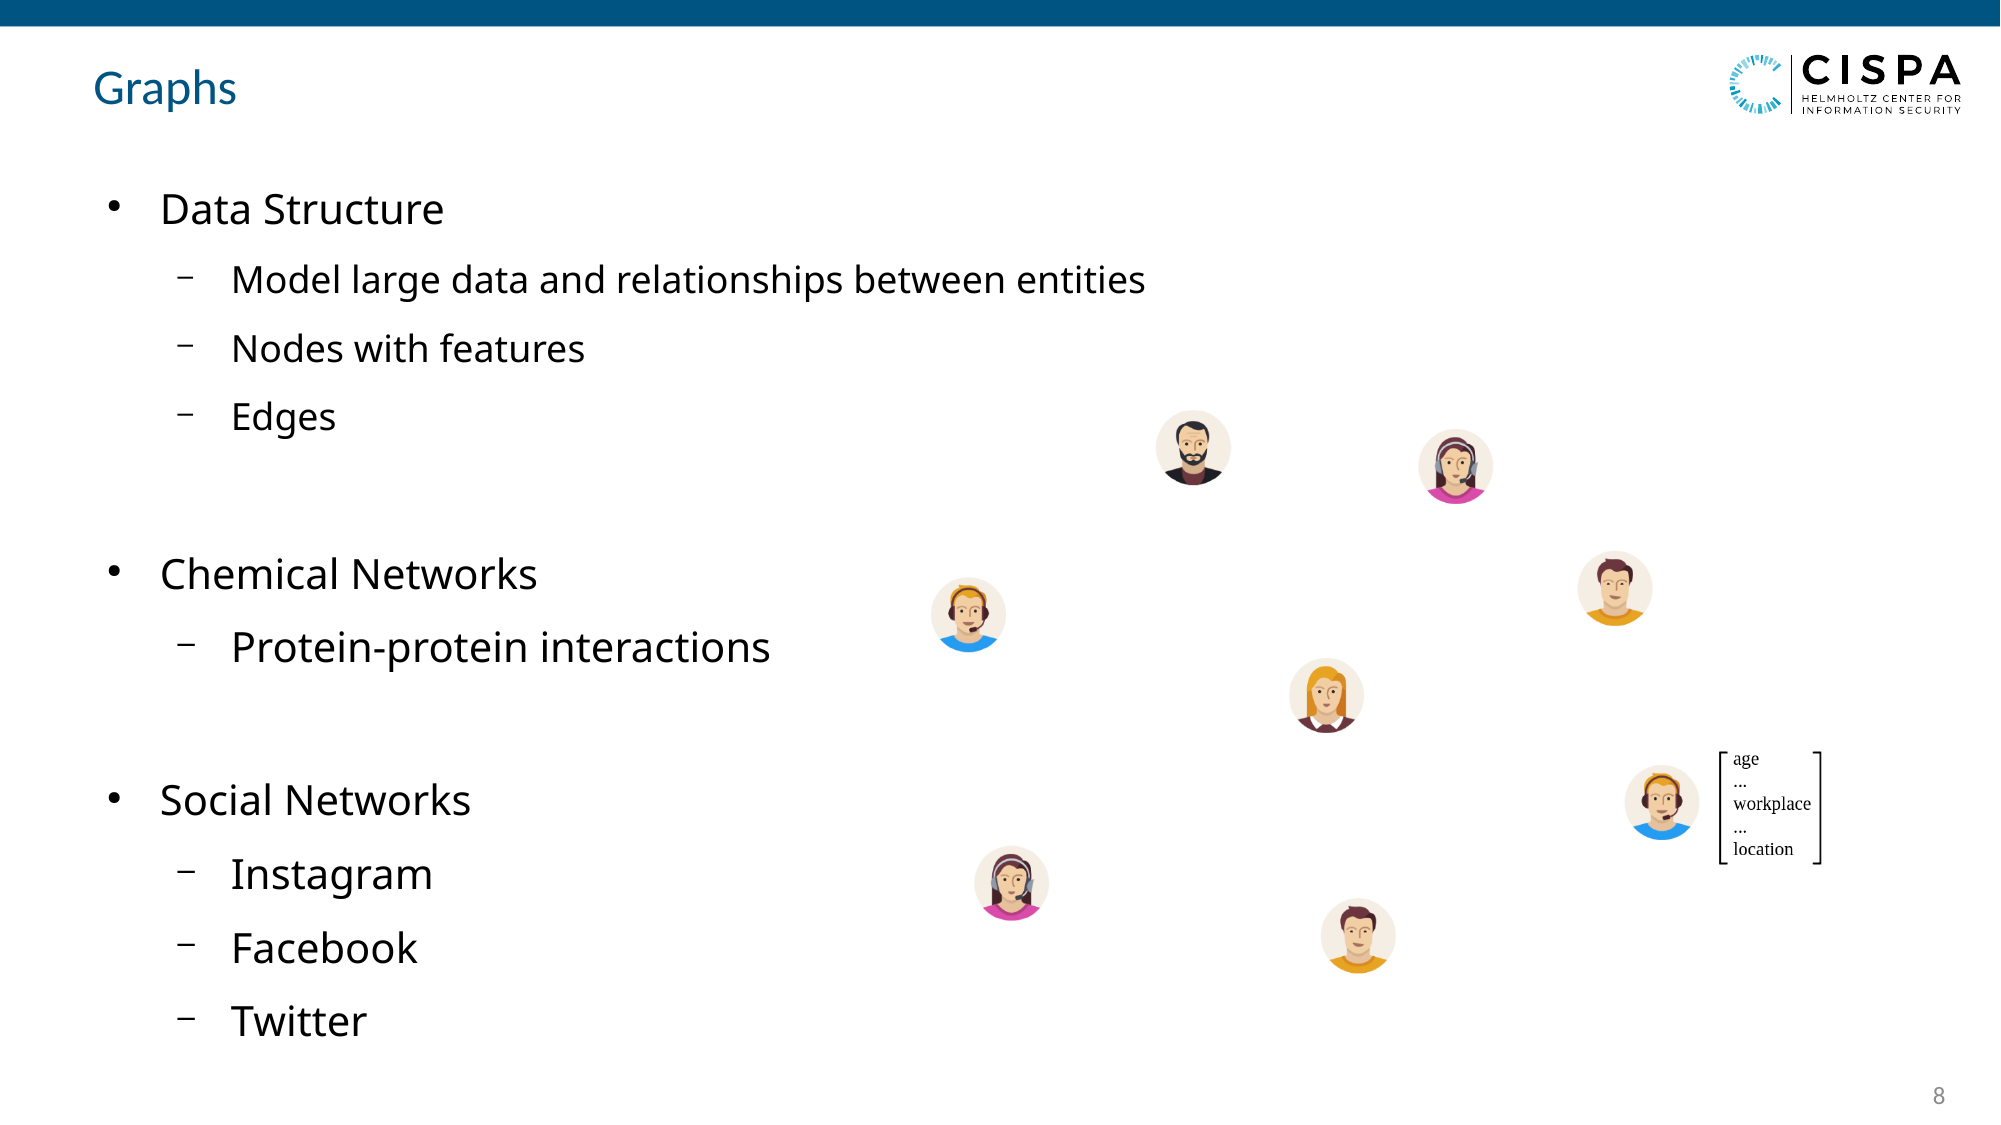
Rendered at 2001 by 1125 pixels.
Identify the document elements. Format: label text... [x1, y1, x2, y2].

title Graphs [78, 38, 1699, 131]
list Data Structure Model large data and relationships between entities Nodes with features Edges Chemical Networks Protein-protein interactions Social Networks Instagram Facebook Twitter [78, 177, 1922, 1031]
slide_number <number> [1870, 1065, 1961, 1125]
